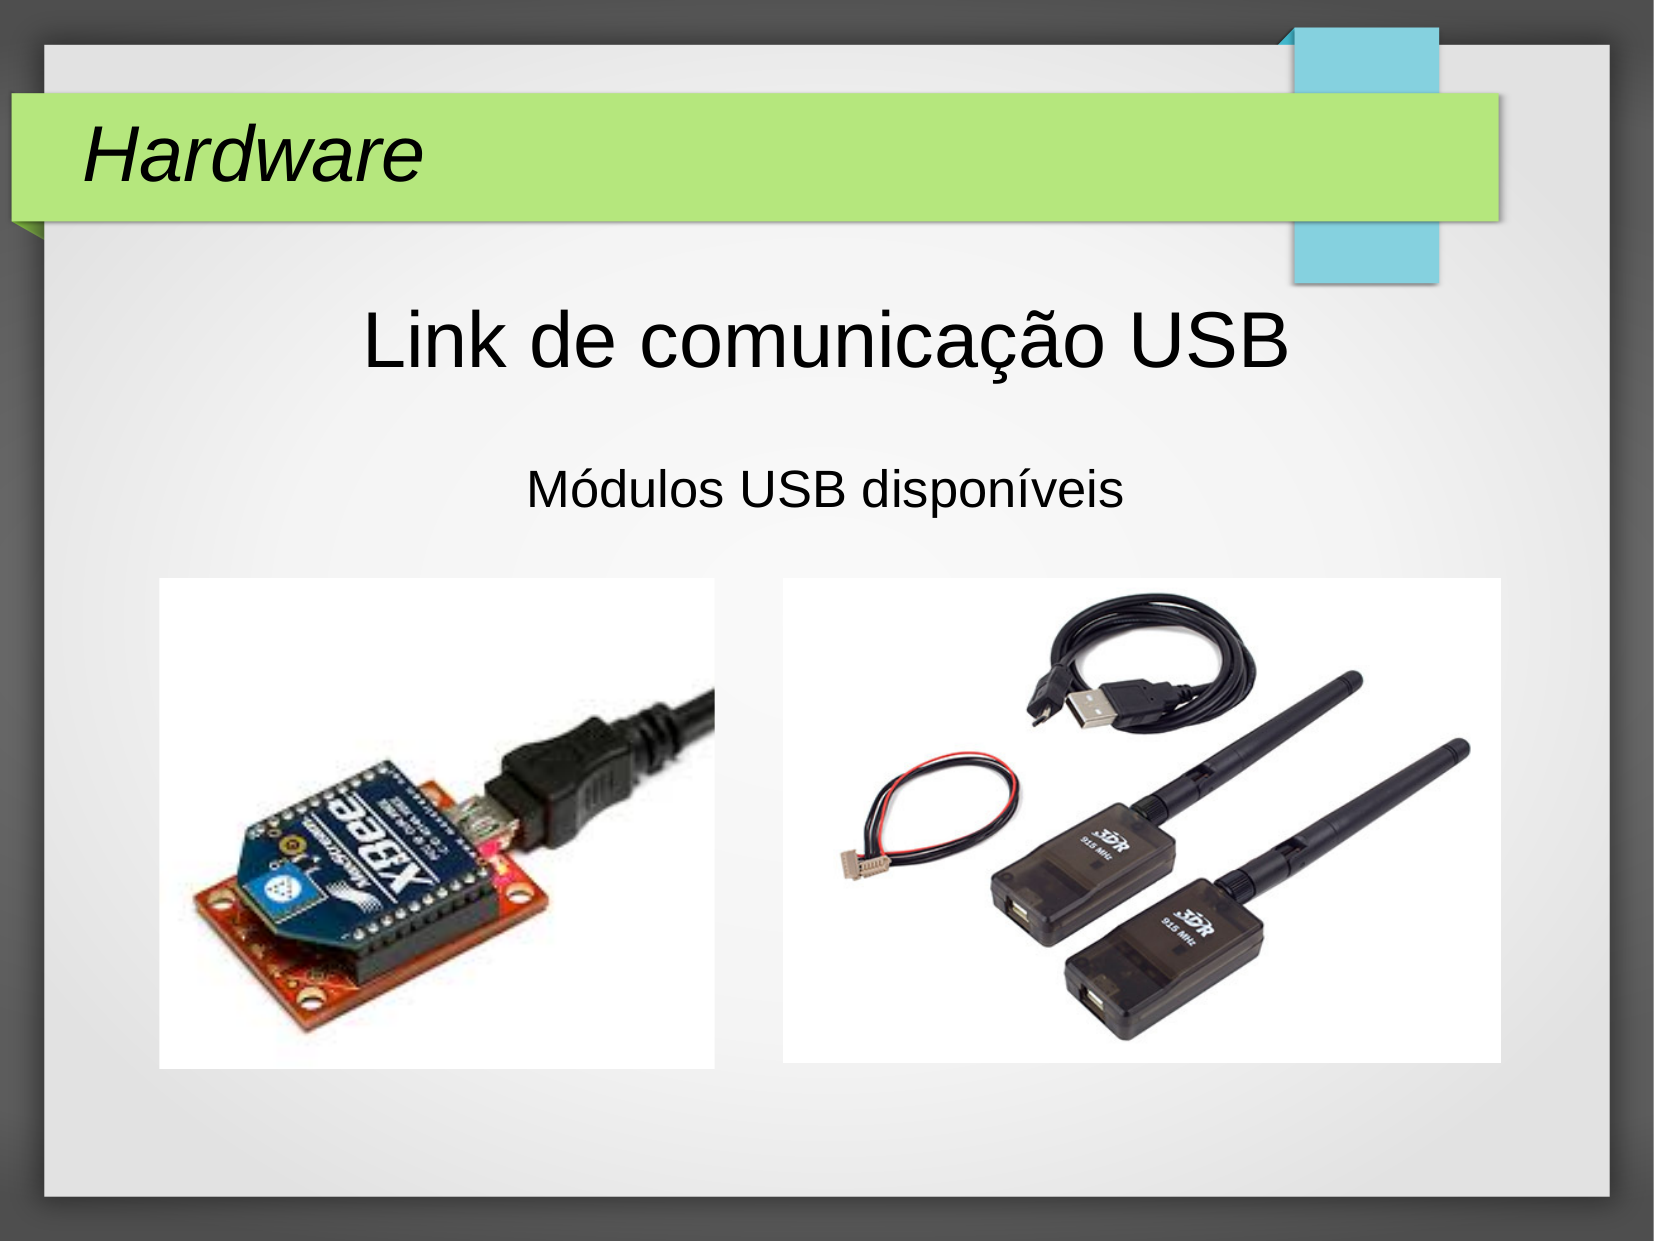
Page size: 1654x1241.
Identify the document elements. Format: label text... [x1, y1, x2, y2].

title Hardware [82, 94, 1264, 213]
list Módulos USB disponíveis [47, 431, 1536, 520]
list Link de comunicação USB [82, 295, 1571, 438]
picture [0, 0, 1654, 1241]
